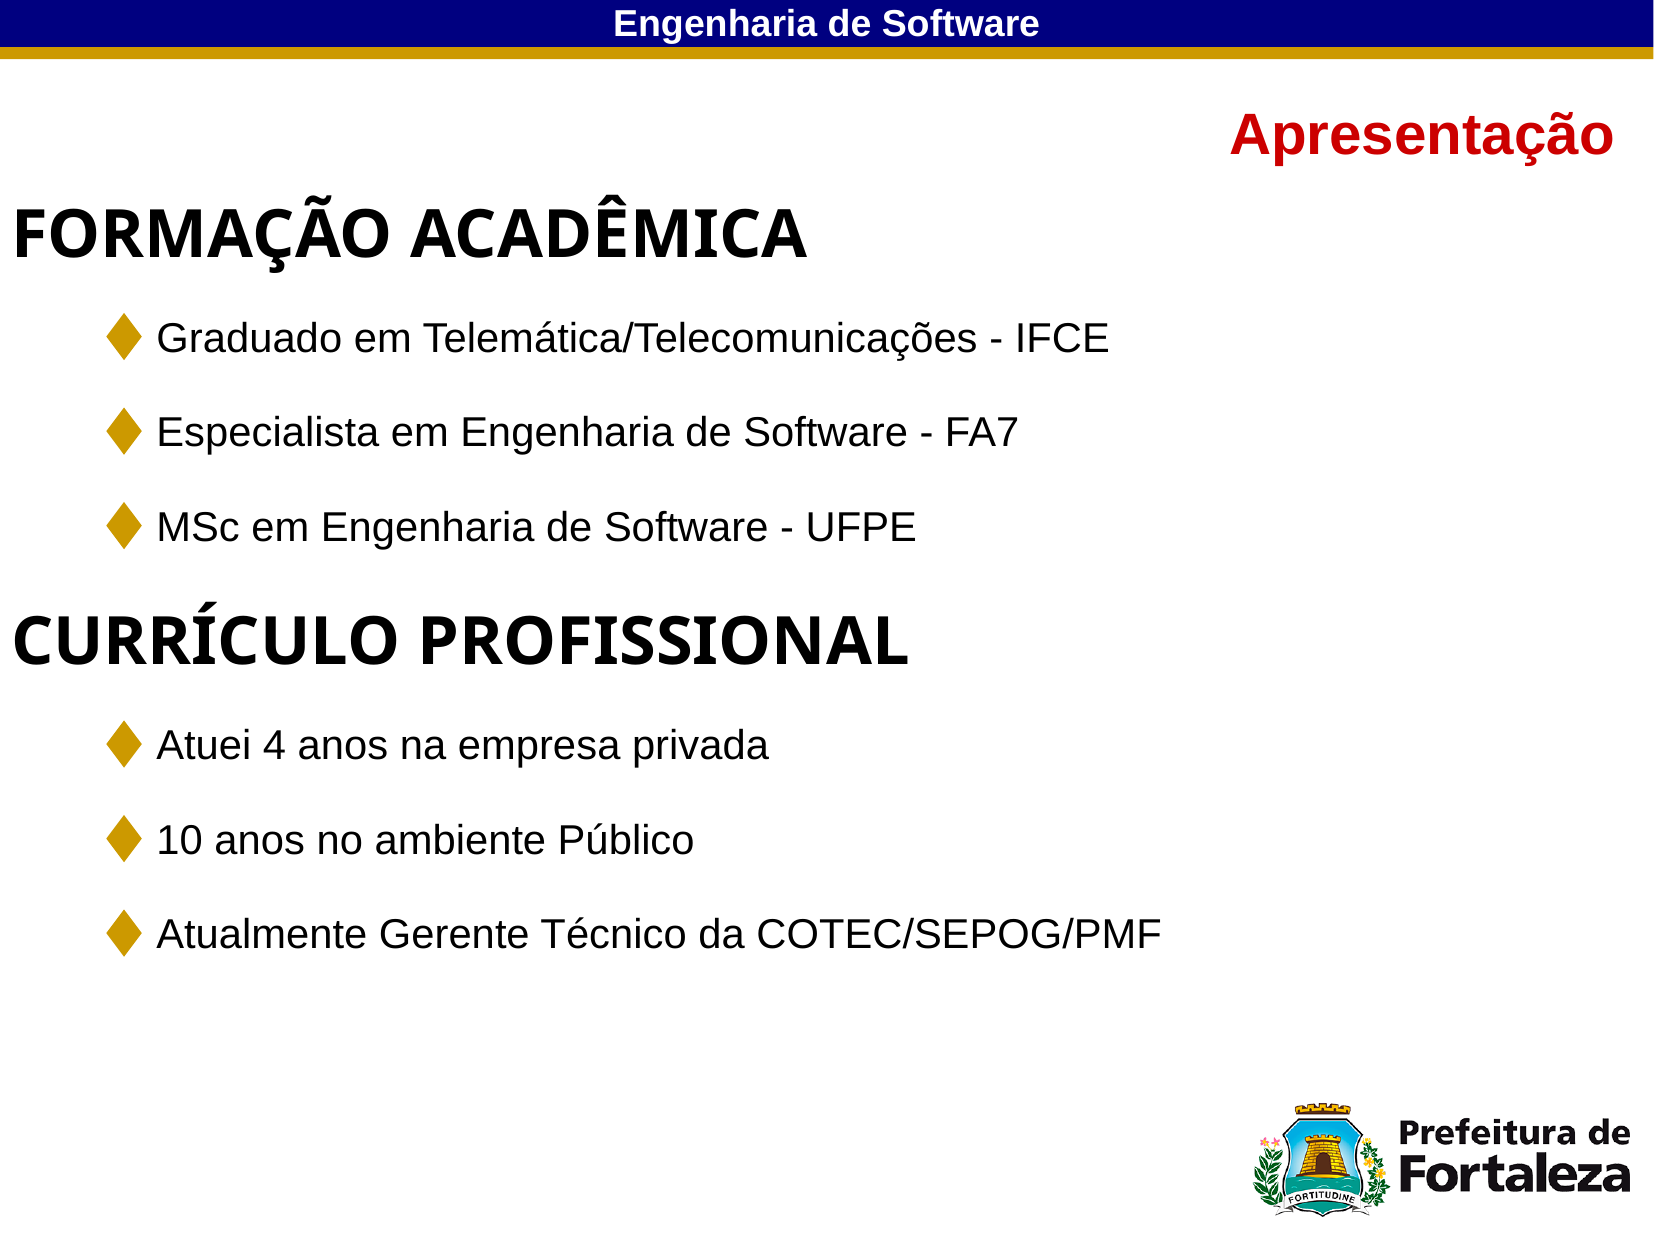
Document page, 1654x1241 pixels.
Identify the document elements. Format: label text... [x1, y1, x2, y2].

text_box Atualmente Gerente Técnico da COTEC/SEPOG/PMF [141, 903, 1588, 965]
picture [1252, 1103, 1630, 1217]
text_box Atuei 4 anos na empresa privada [141, 714, 785, 776]
text_box FORMAÇÃO ACADÊMICA [0, 178, 876, 308]
text_box 10 anos no ambiente Público [141, 809, 710, 871]
text_box [106, 720, 141, 768]
text_box Engenharia de Software [0, 0, 1654, 47]
text_box CURRÍCULO PROFISSIONAL [0, 586, 965, 715]
text_box [106, 909, 141, 957]
text_box [106, 312, 141, 361]
text_box MSc em Engenharia de Software - UFPE [141, 496, 933, 558]
text_box [0, 47, 1654, 60]
text_box [106, 814, 141, 863]
text_box Especialista em Engenharia de Software - FA7 [141, 401, 1035, 463]
text_box Graduado em Telemática/Telecomunicações - IFCE [141, 307, 1125, 369]
text_box [106, 407, 141, 455]
text_box [106, 501, 141, 550]
text_box Apresentação [1214, 94, 1630, 175]
